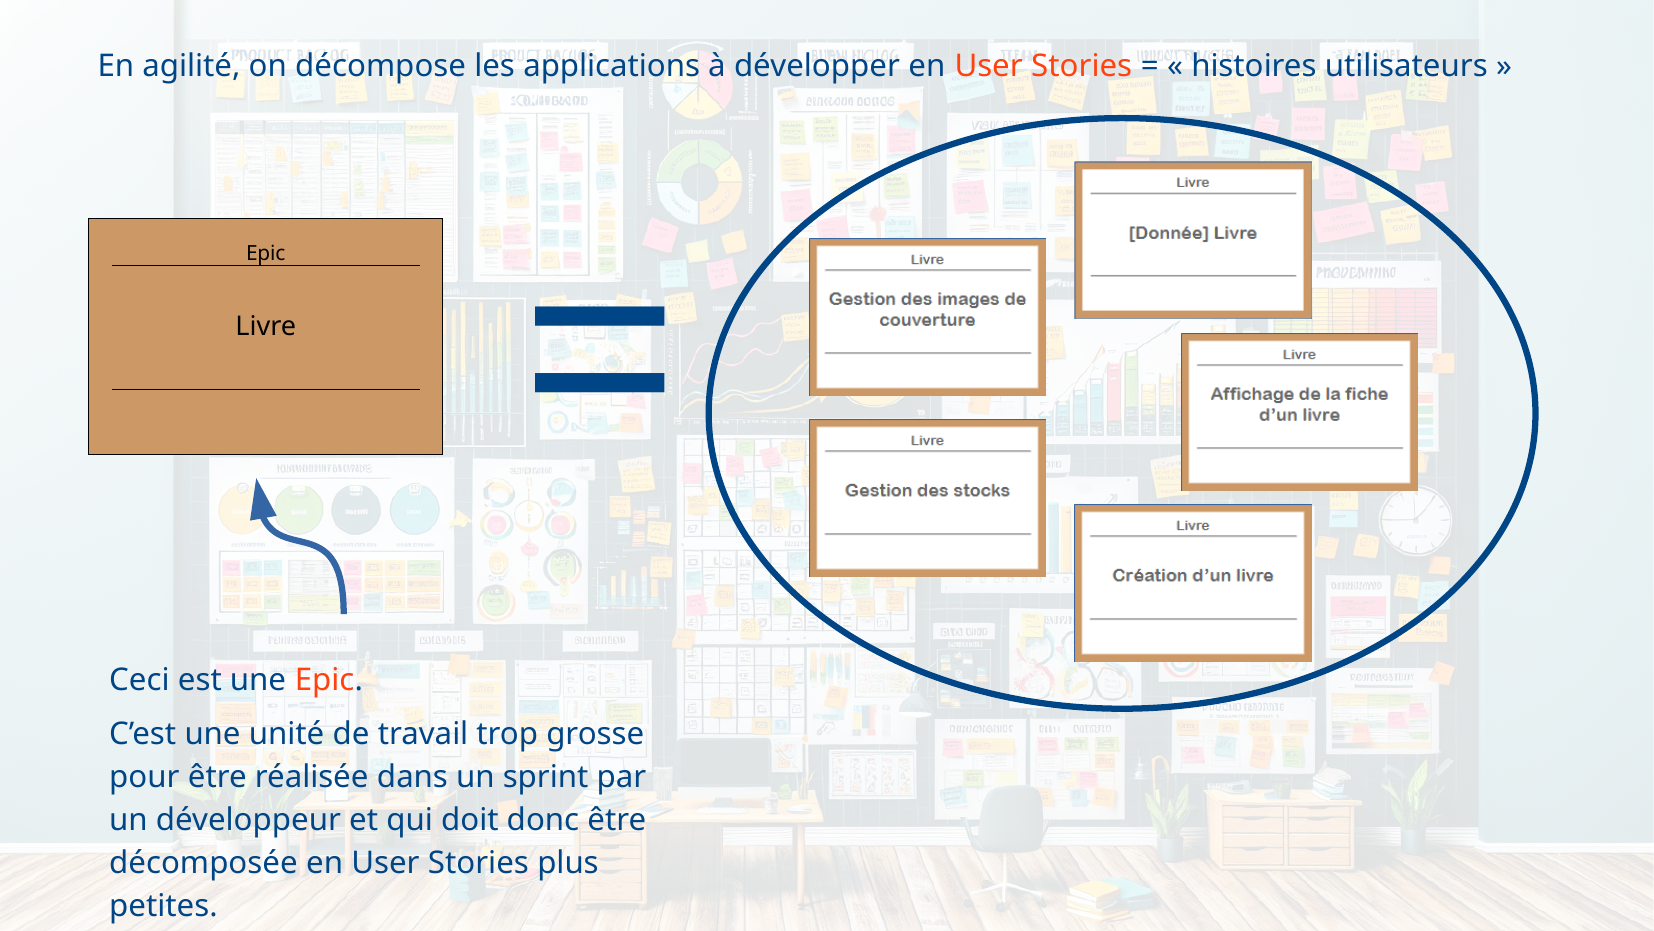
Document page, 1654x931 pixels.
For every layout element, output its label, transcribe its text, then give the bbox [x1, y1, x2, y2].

text_box En agilité, on décompose les applications à développer en User Stories = « histoires utilisateurs » [47, 29, 1625, 89]
text_box Ceci est une Epic. C’est une unité de travail trop grosse pour être réalisée dans un sprint par un développeur et qui doit donc être décomposée en User Stories plus petites. [59, 649, 709, 864]
text_box = [507, 189, 863, 800]
text_box [88, 384, 443, 455]
text_box Epic [88, 230, 443, 265]
picture [0, 0, 1654, 931]
text_box [88, 218, 443, 230]
text_box Livre [88, 265, 443, 384]
